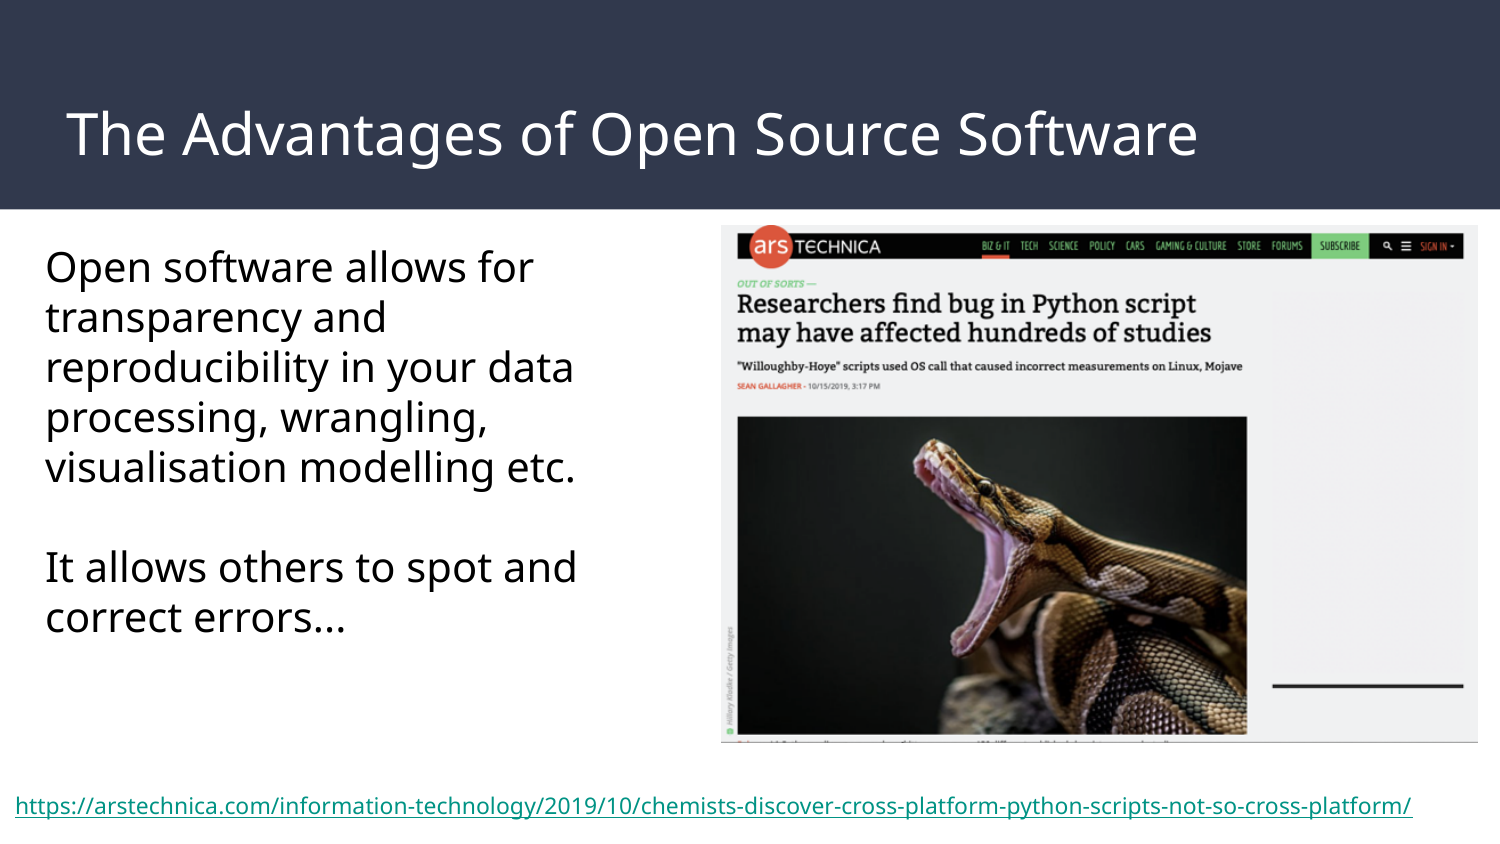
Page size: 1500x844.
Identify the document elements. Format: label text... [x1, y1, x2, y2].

text_box https://arstechnica.com/information-technology/2019/10/chemists-discover-cross-platform-python-scripts-not-so-cross-platform/ [0, 776, 1478, 819]
picture [721, 225, 1478, 743]
text_box Open software allows for transparency and reproducibility in your data processing, wrangling, visualisation modelling etc. It allows others to spot and correct errors... [29, 225, 692, 751]
title The Advantages of Open Source Software [51, 82, 1449, 185]
